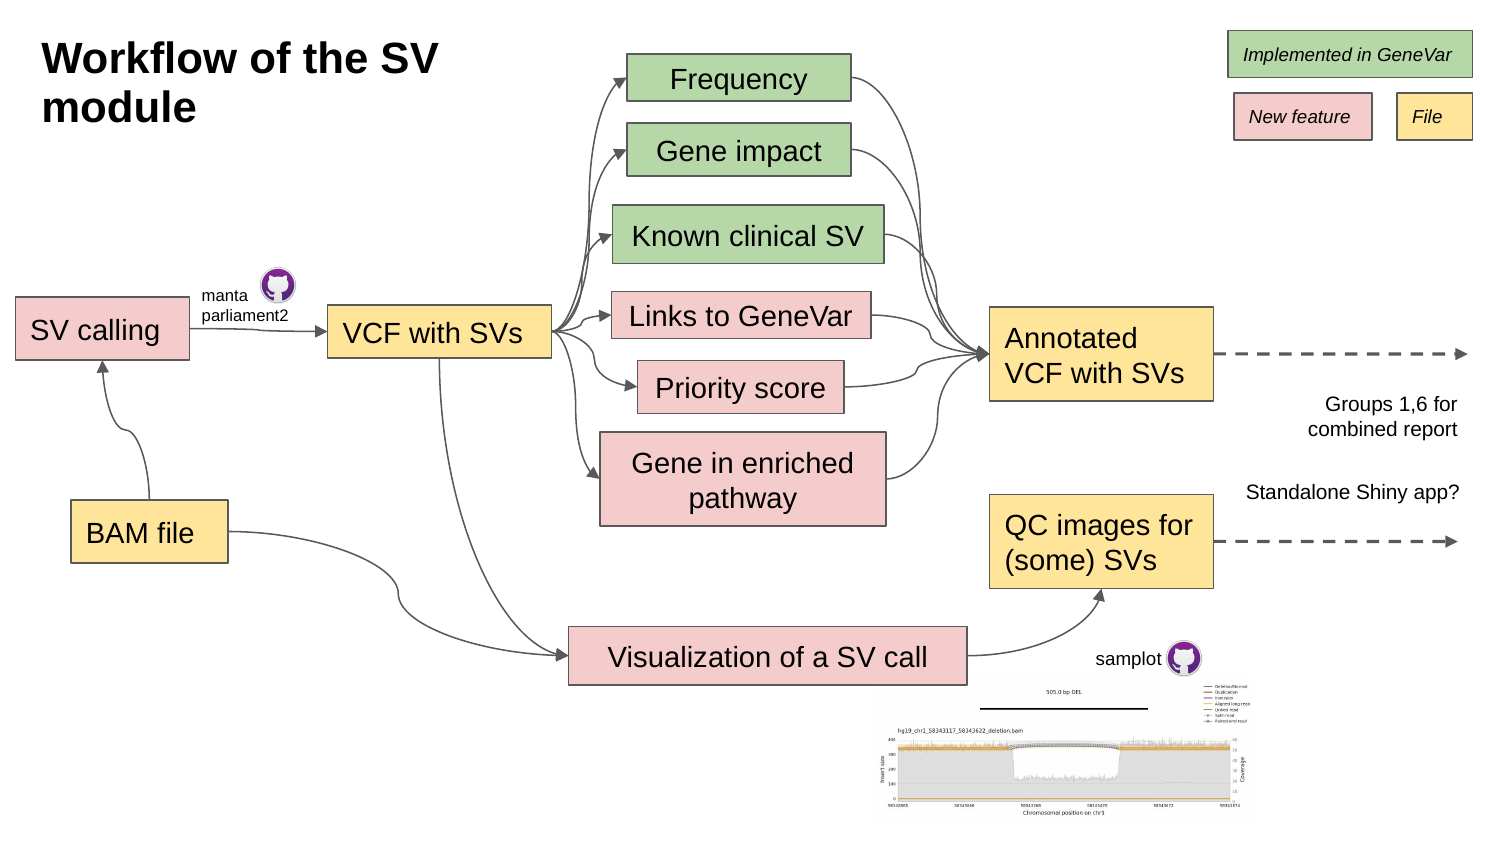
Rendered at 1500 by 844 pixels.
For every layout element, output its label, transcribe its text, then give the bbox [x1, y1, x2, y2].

text_box Links to GeneVar [611, 291, 871, 339]
text_box QC images for (some) SVs [989, 494, 1214, 589]
text_box manta parliament2 [186, 269, 306, 340]
text_box BAM file [70, 499, 228, 564]
text_box Gene impact [627, 122, 851, 176]
text_box SV calling [15, 296, 190, 361]
text_box File [1397, 93, 1473, 140]
text_box Gene in enriched pathway [599, 432, 887, 526]
text_box Priority score [637, 360, 845, 414]
text_box Visualization of a SV call [568, 626, 968, 685]
text_box Groups 1,6 for combined report [1275, 376, 1473, 457]
text_box Annotated VCF with SVs [989, 307, 1214, 401]
picture [258, 265, 298, 305]
text_box samplot [1080, 631, 1200, 685]
text_box New feature [1233, 93, 1373, 140]
text_box Standalone Shiny app? [1230, 463, 1486, 519]
text_box Known clinical SV [612, 205, 884, 264]
text_box VCF with SVs [327, 304, 552, 359]
title Workflow of the SV module [26, 19, 475, 194]
text_box Implemented in GeneVar [1228, 30, 1473, 78]
picture [870, 638, 1254, 825]
text_box Frequency [627, 53, 851, 101]
